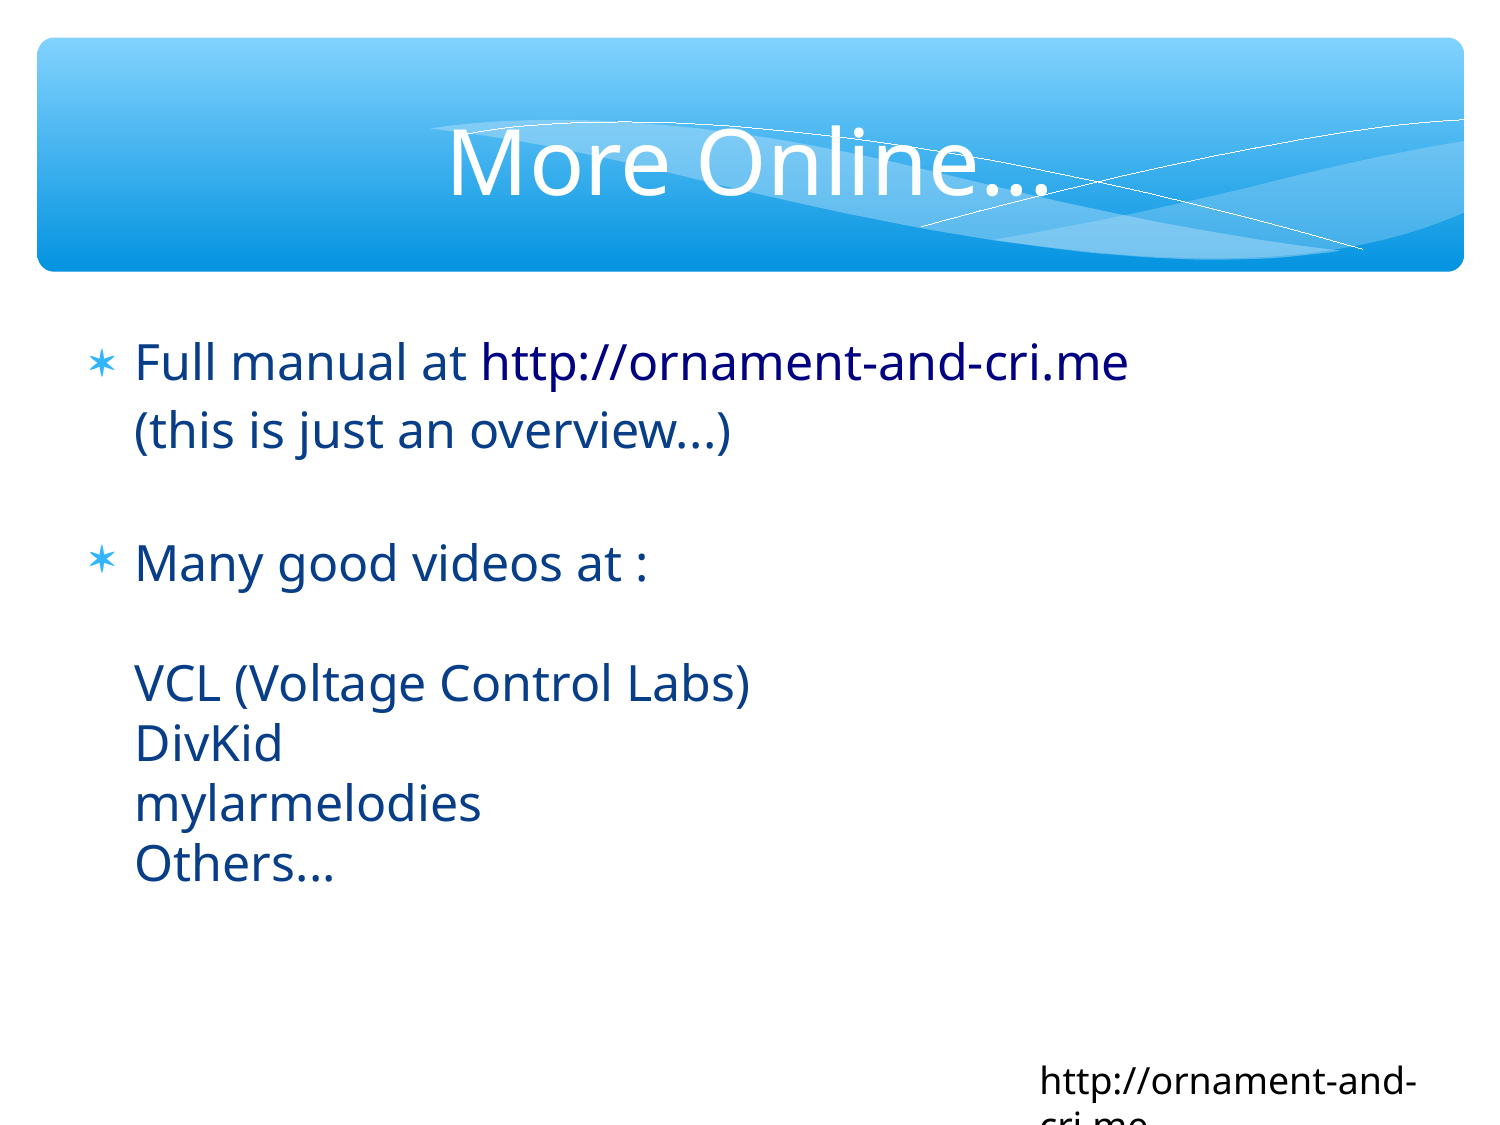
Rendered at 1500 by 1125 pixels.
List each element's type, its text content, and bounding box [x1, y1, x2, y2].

title More Online... [75, 40, 1426, 276]
text_box http://ornament-and-cri.me [1024, 1050, 1486, 1110]
list Full manual at http://ornament-and-cri.me (this is just an overview...) Many good videos at : VCL (Voltage Control Labs) DivKid mylarmelodies Others... [75, 322, 1441, 1051]
